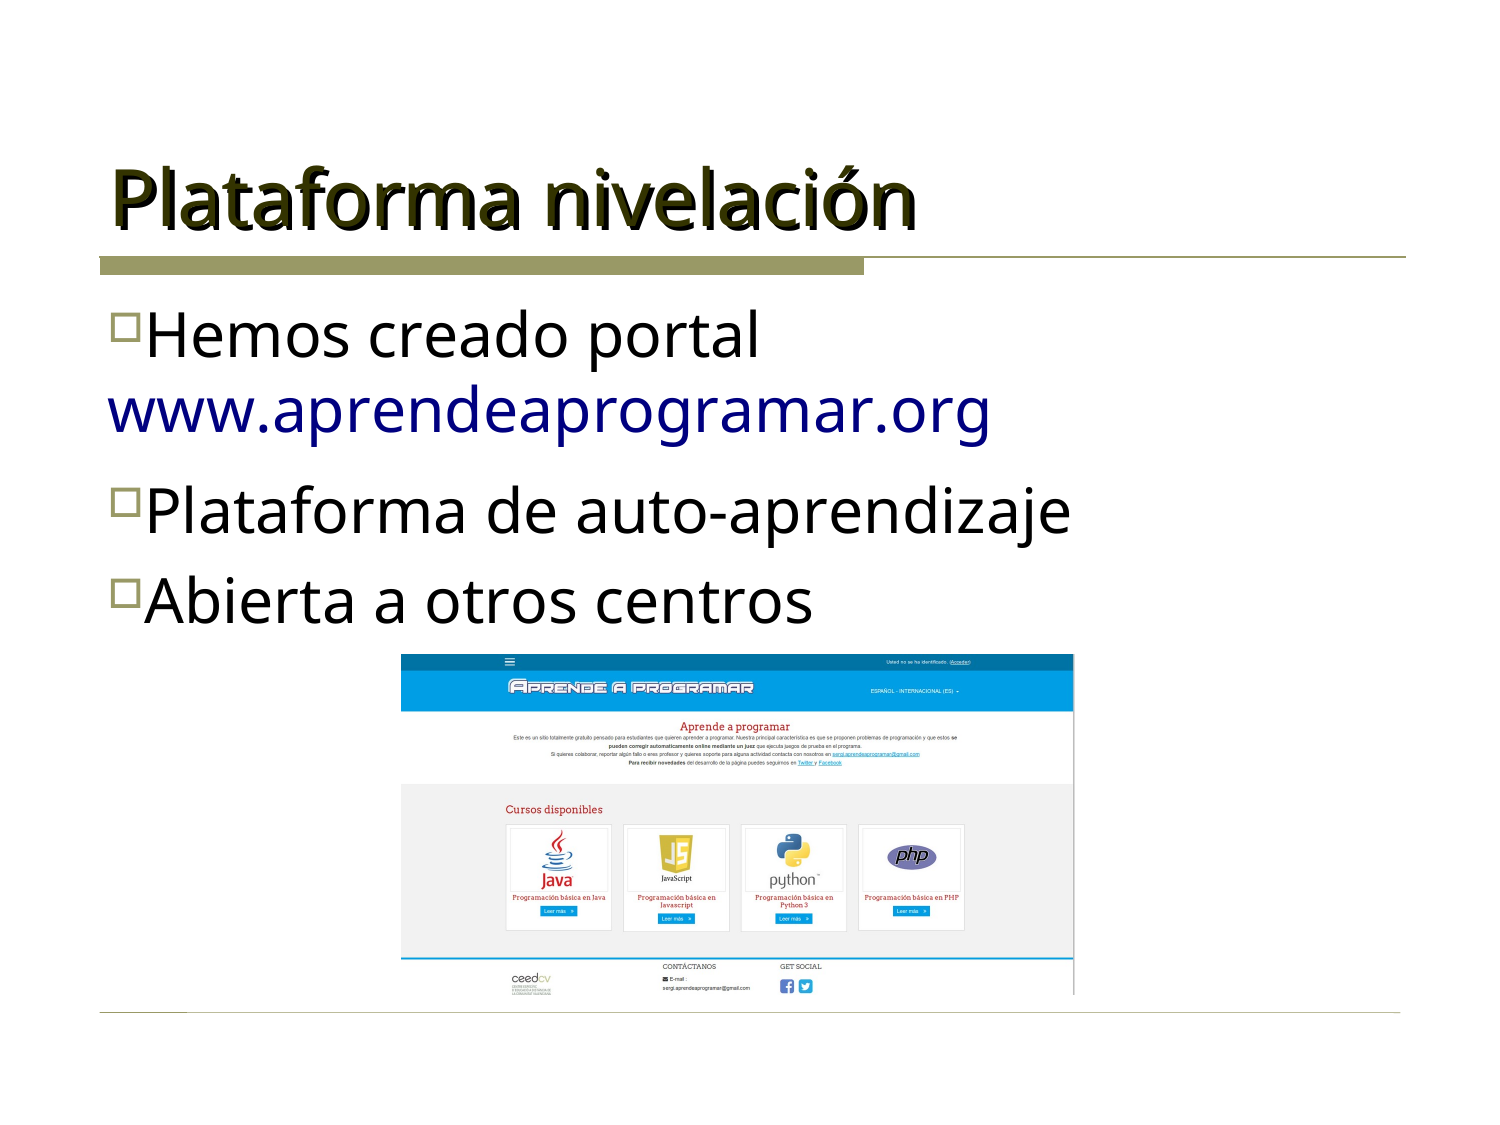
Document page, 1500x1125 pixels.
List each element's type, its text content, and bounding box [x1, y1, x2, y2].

picture [401, 654, 1075, 995]
title Plataforma nivelación [94, 50, 1407, 250]
list Hemos creado portal www.aprendeaprogramar.org Plataforma de auto-aprendizaje Abierta a otros centros [92, 287, 1353, 1013]
picture [612, 682, 626, 693]
picture [631, 682, 754, 693]
picture [509, 679, 607, 693]
